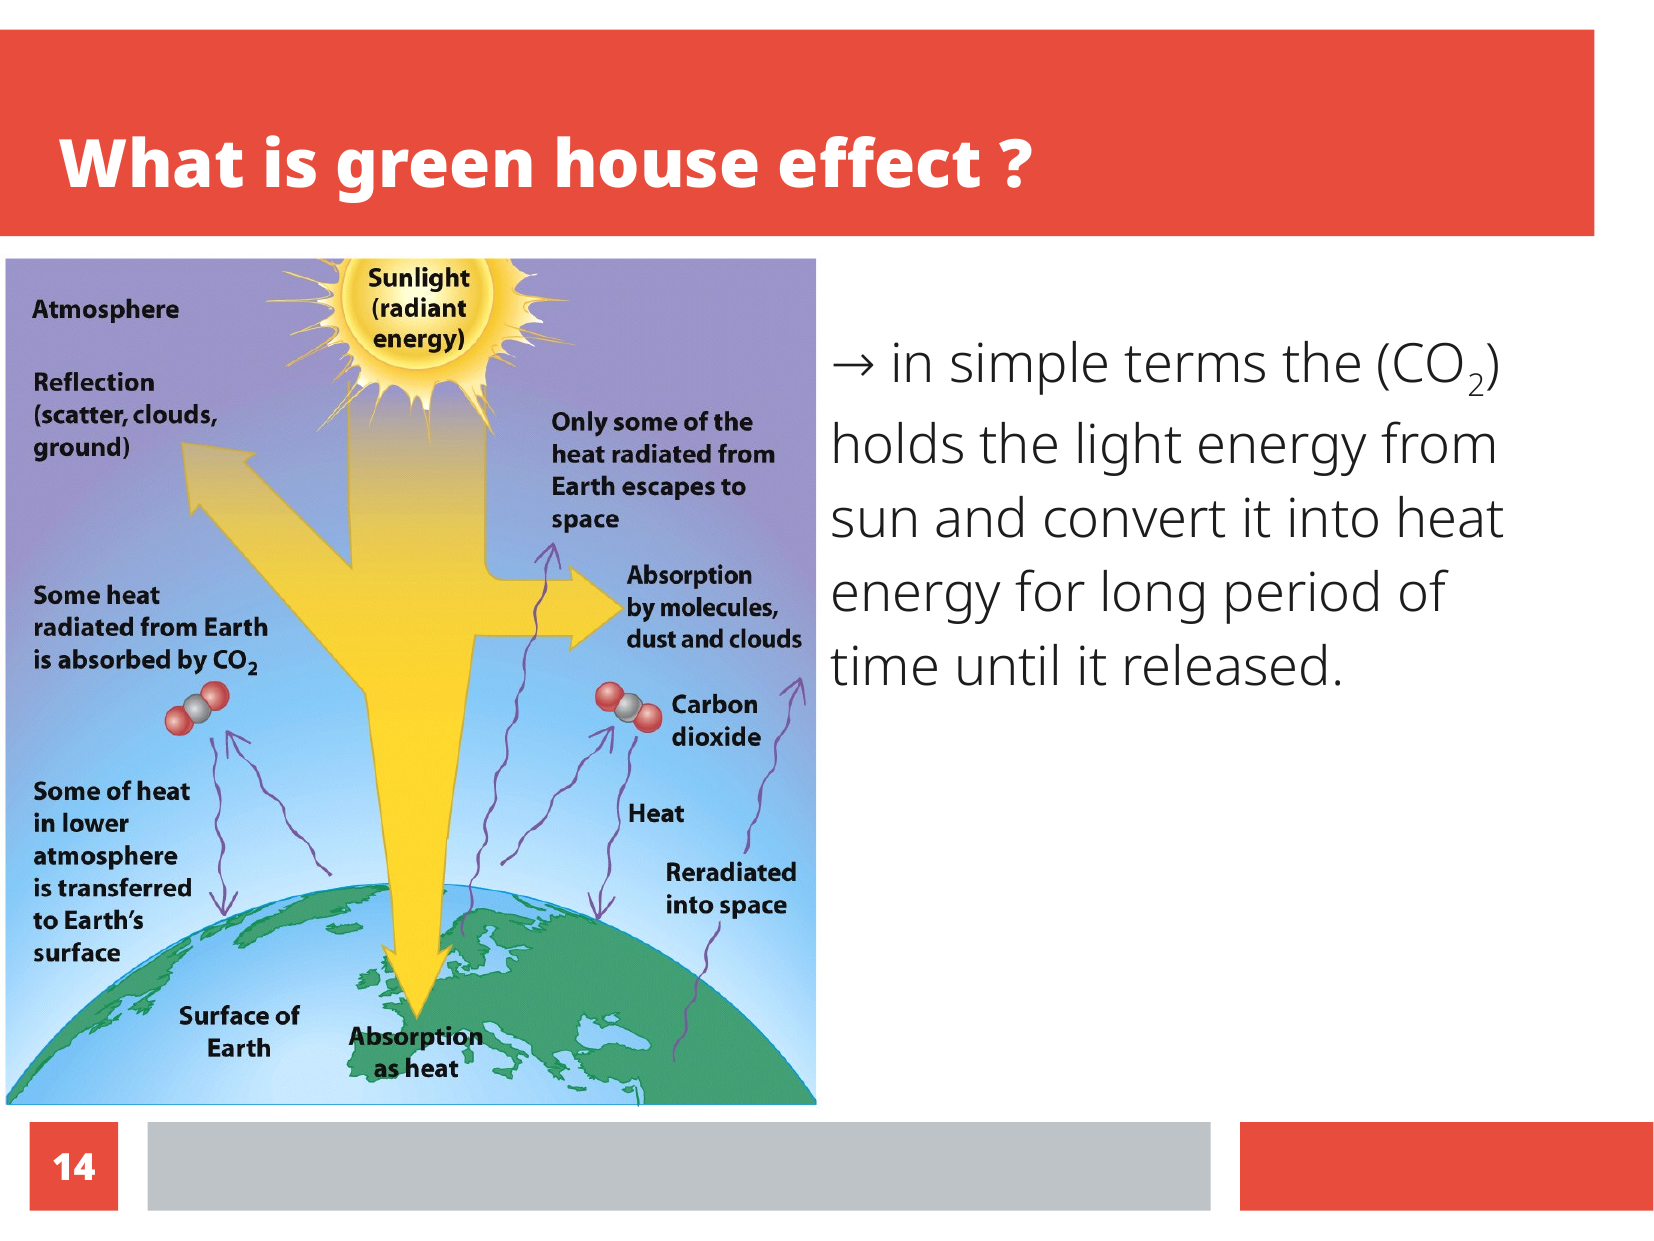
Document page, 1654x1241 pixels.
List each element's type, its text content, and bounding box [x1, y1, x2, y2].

title What is green house effect ? [59, 59, 1595, 207]
list → in simple terms the (CO2) holds the light energy from sun and convert it into heat energy for long period of time until it released. [830, 324, 1566, 1093]
picture [0, 254, 822, 1111]
